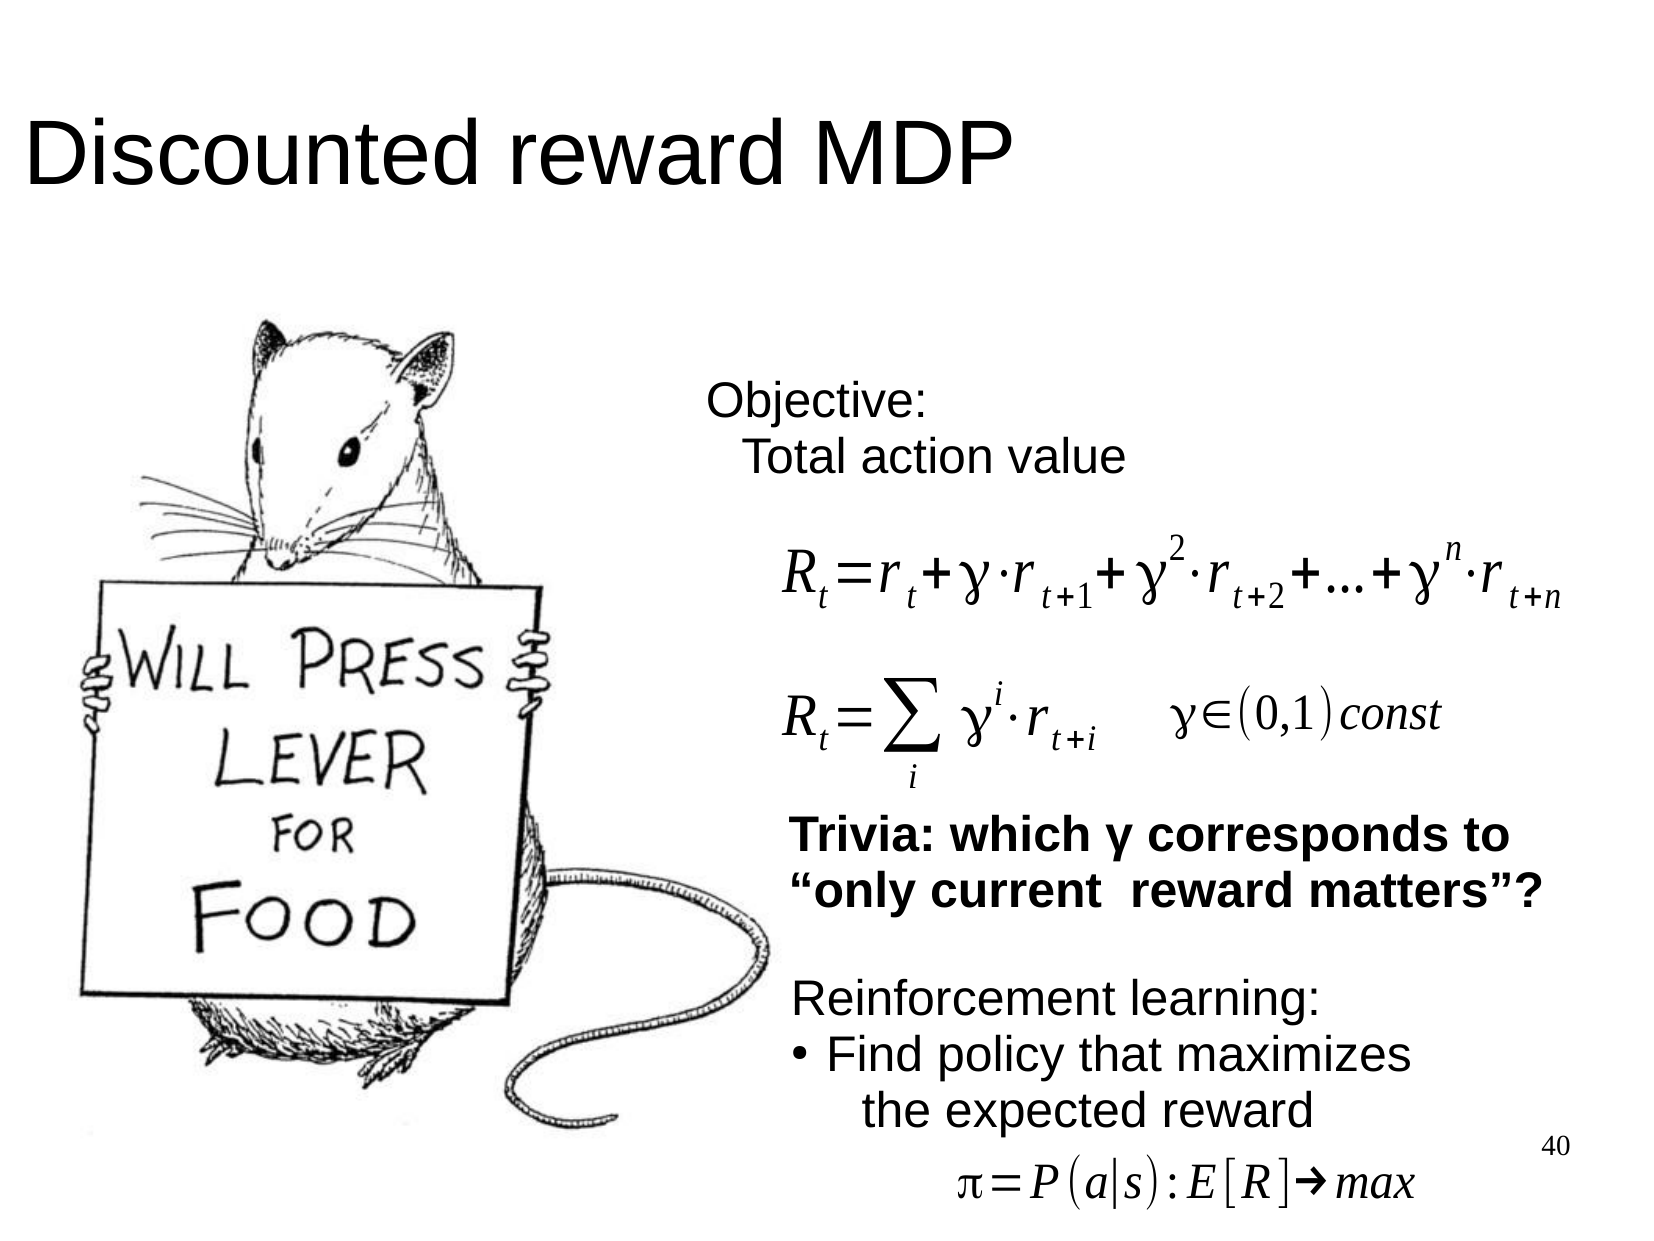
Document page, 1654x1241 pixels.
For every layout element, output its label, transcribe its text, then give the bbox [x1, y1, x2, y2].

title Discounted reward MDP [23, 49, 1512, 257]
chart [765, 671, 1111, 796]
text_box Trivia: which γ corresponds to “only current reward matters”? [753, 805, 1594, 919]
picture [0, 250, 791, 1241]
text_box Objective: Total action value [670, 371, 1654, 541]
text_box Reinforcement learning: Find policy that maximizes the expected reward [755, 969, 1654, 1139]
chart [765, 523, 1576, 616]
chart [1155, 681, 1456, 743]
chart [945, 1151, 1430, 1213]
